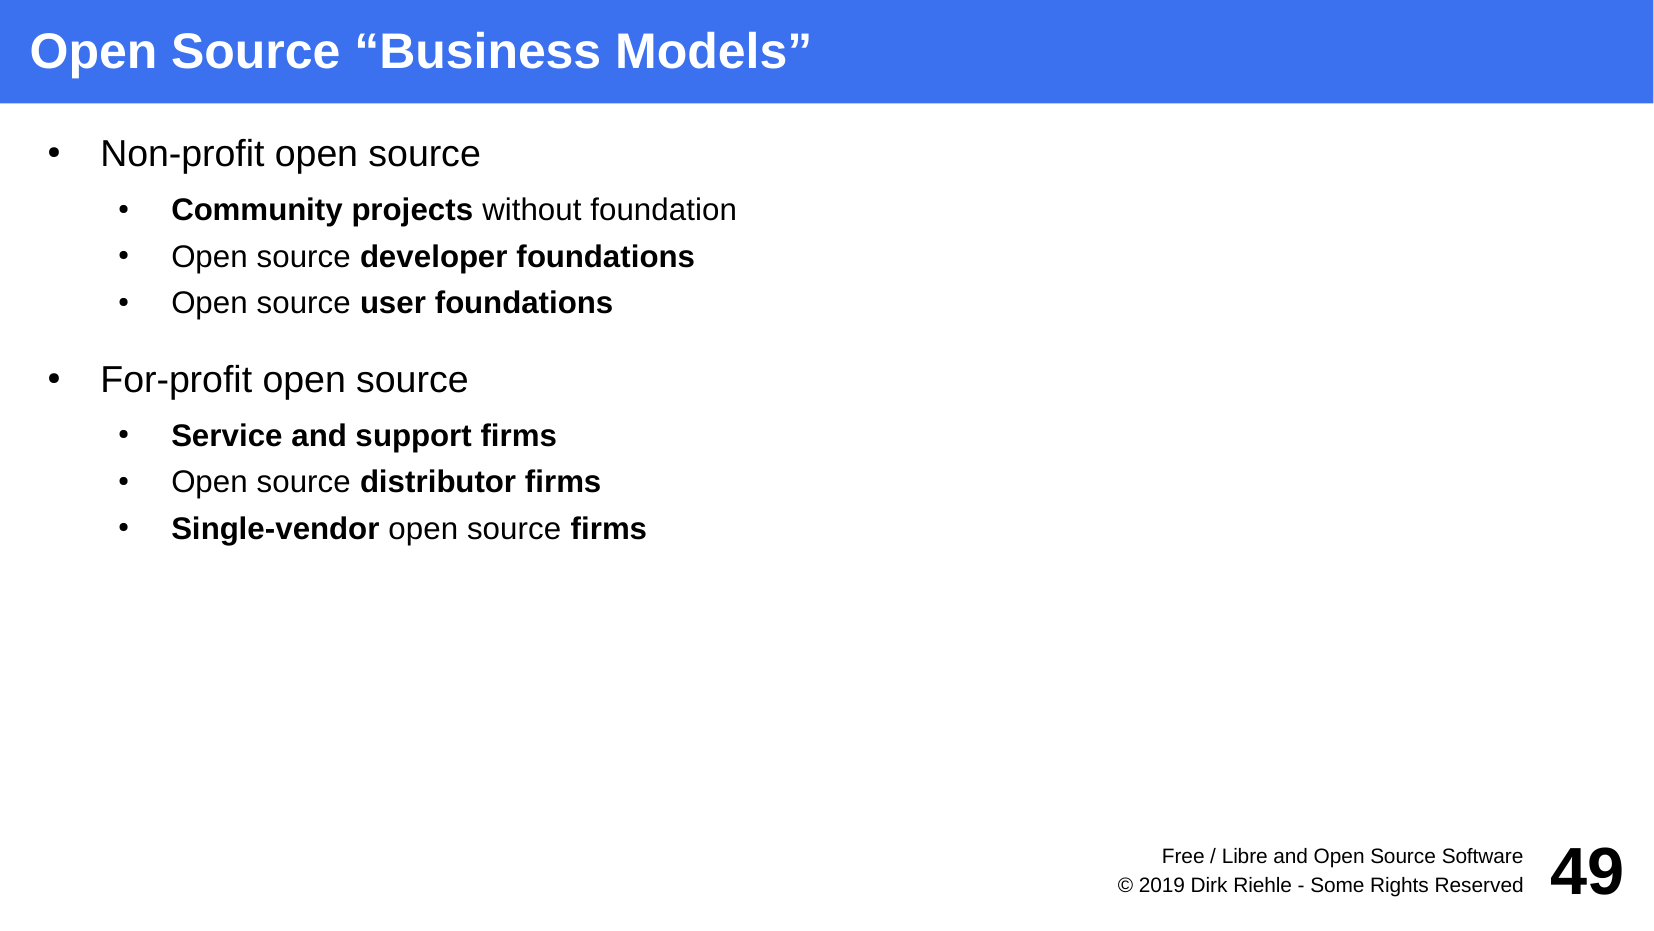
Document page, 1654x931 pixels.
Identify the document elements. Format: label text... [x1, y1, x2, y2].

list Non-profit open source Community projects without foundation Open source developer foundations Open source user foundations For-profit open source Service and support firms Open source distributor firms Single-vendor open source firms [29, 132, 1625, 813]
title Open Source “Business Models” [0, 0, 1654, 104]
